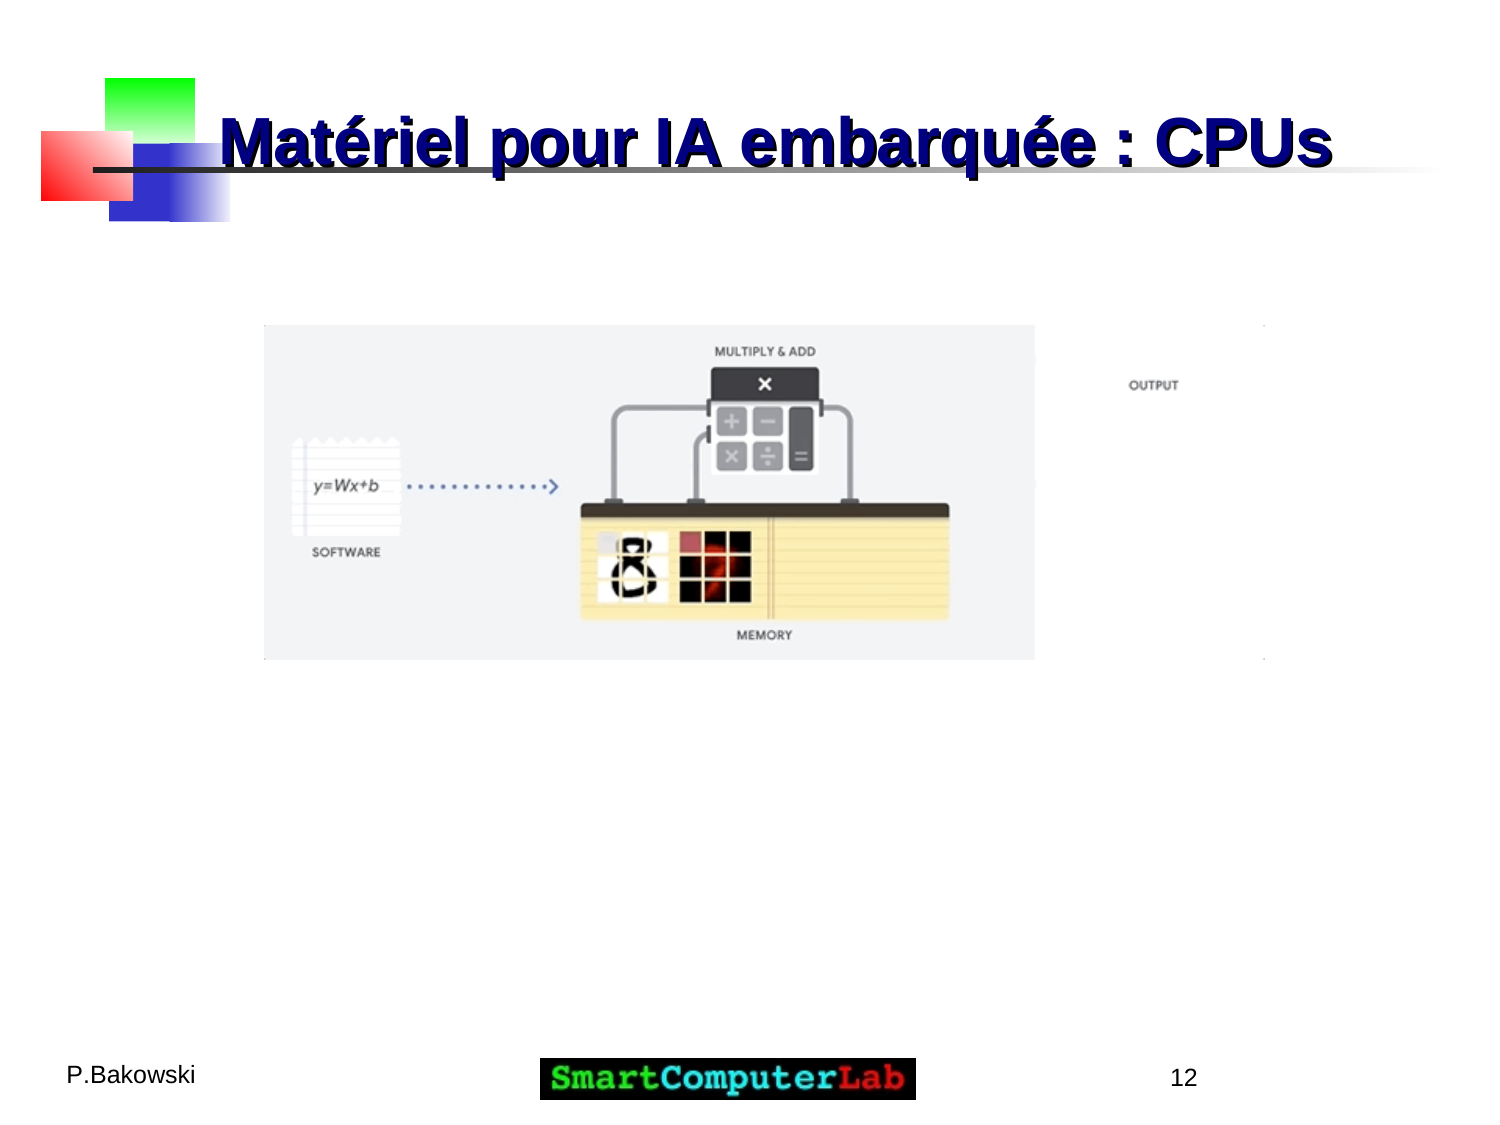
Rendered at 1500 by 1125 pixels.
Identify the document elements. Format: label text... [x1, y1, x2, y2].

title Matériel pour IA embarquée : CPUs [203, 90, 1456, 186]
picture [540, 1058, 916, 1100]
picture [264, 325, 1265, 661]
